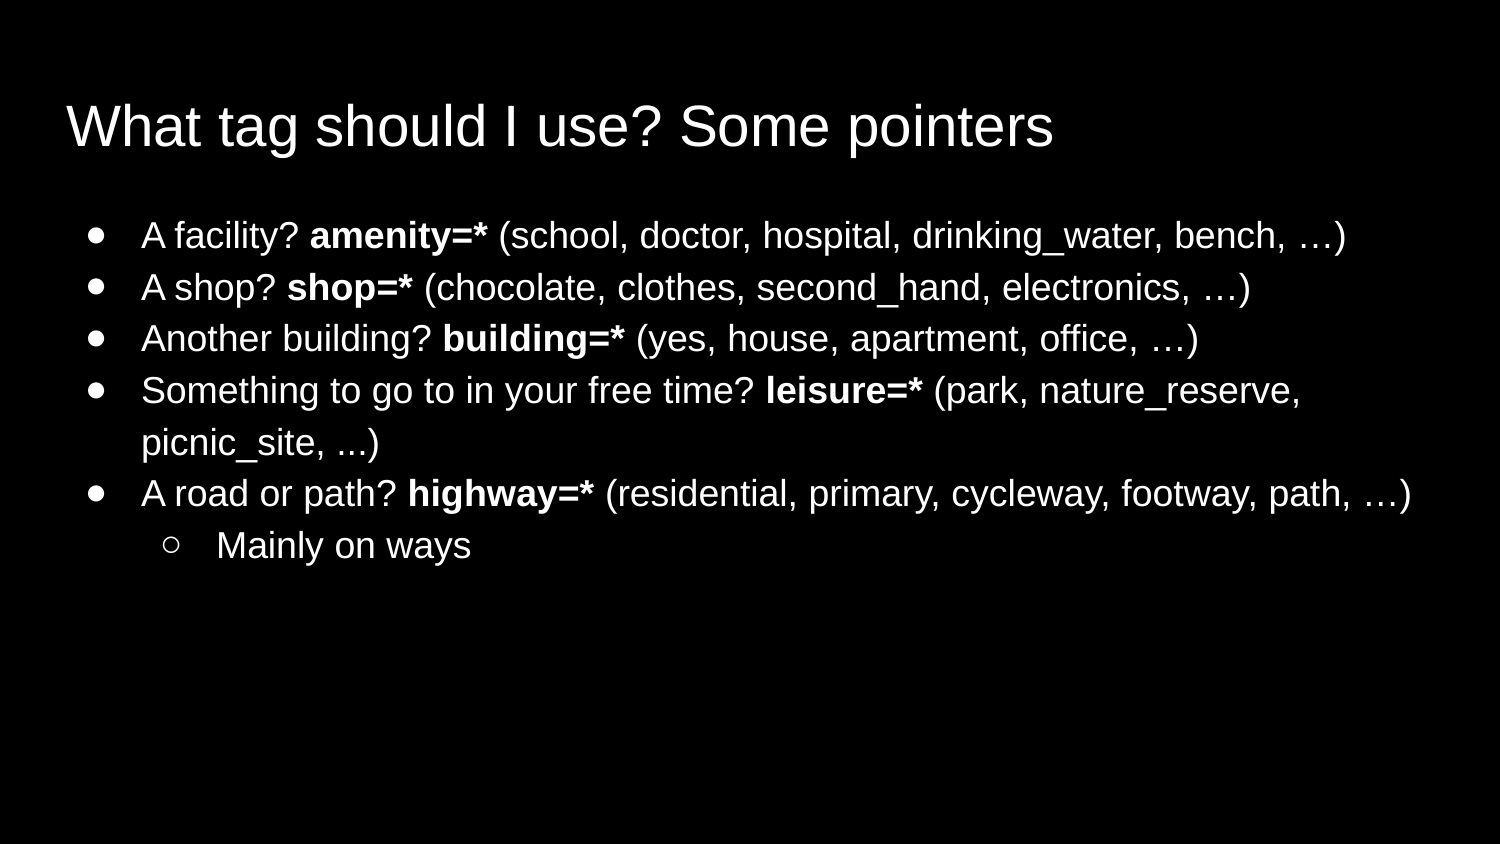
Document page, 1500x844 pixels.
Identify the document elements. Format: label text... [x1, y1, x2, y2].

list A facility? amenity=* (school, doctor, hospital, drinking_water, bench, …) A shop? shop=* (chocolate, clothes, second_hand, electronics, …) Another building? building=* (yes, house, apartment, office, …) Something to go to in your free time? leisure=* (park, nature_reserve, picnic_site, ...) A road or path? highway=* (residential, primary, cycleway, footway, path, …) Mainly on ways [51, 189, 1449, 750]
title What tag should I use? Some pointers [51, 72, 1449, 167]
